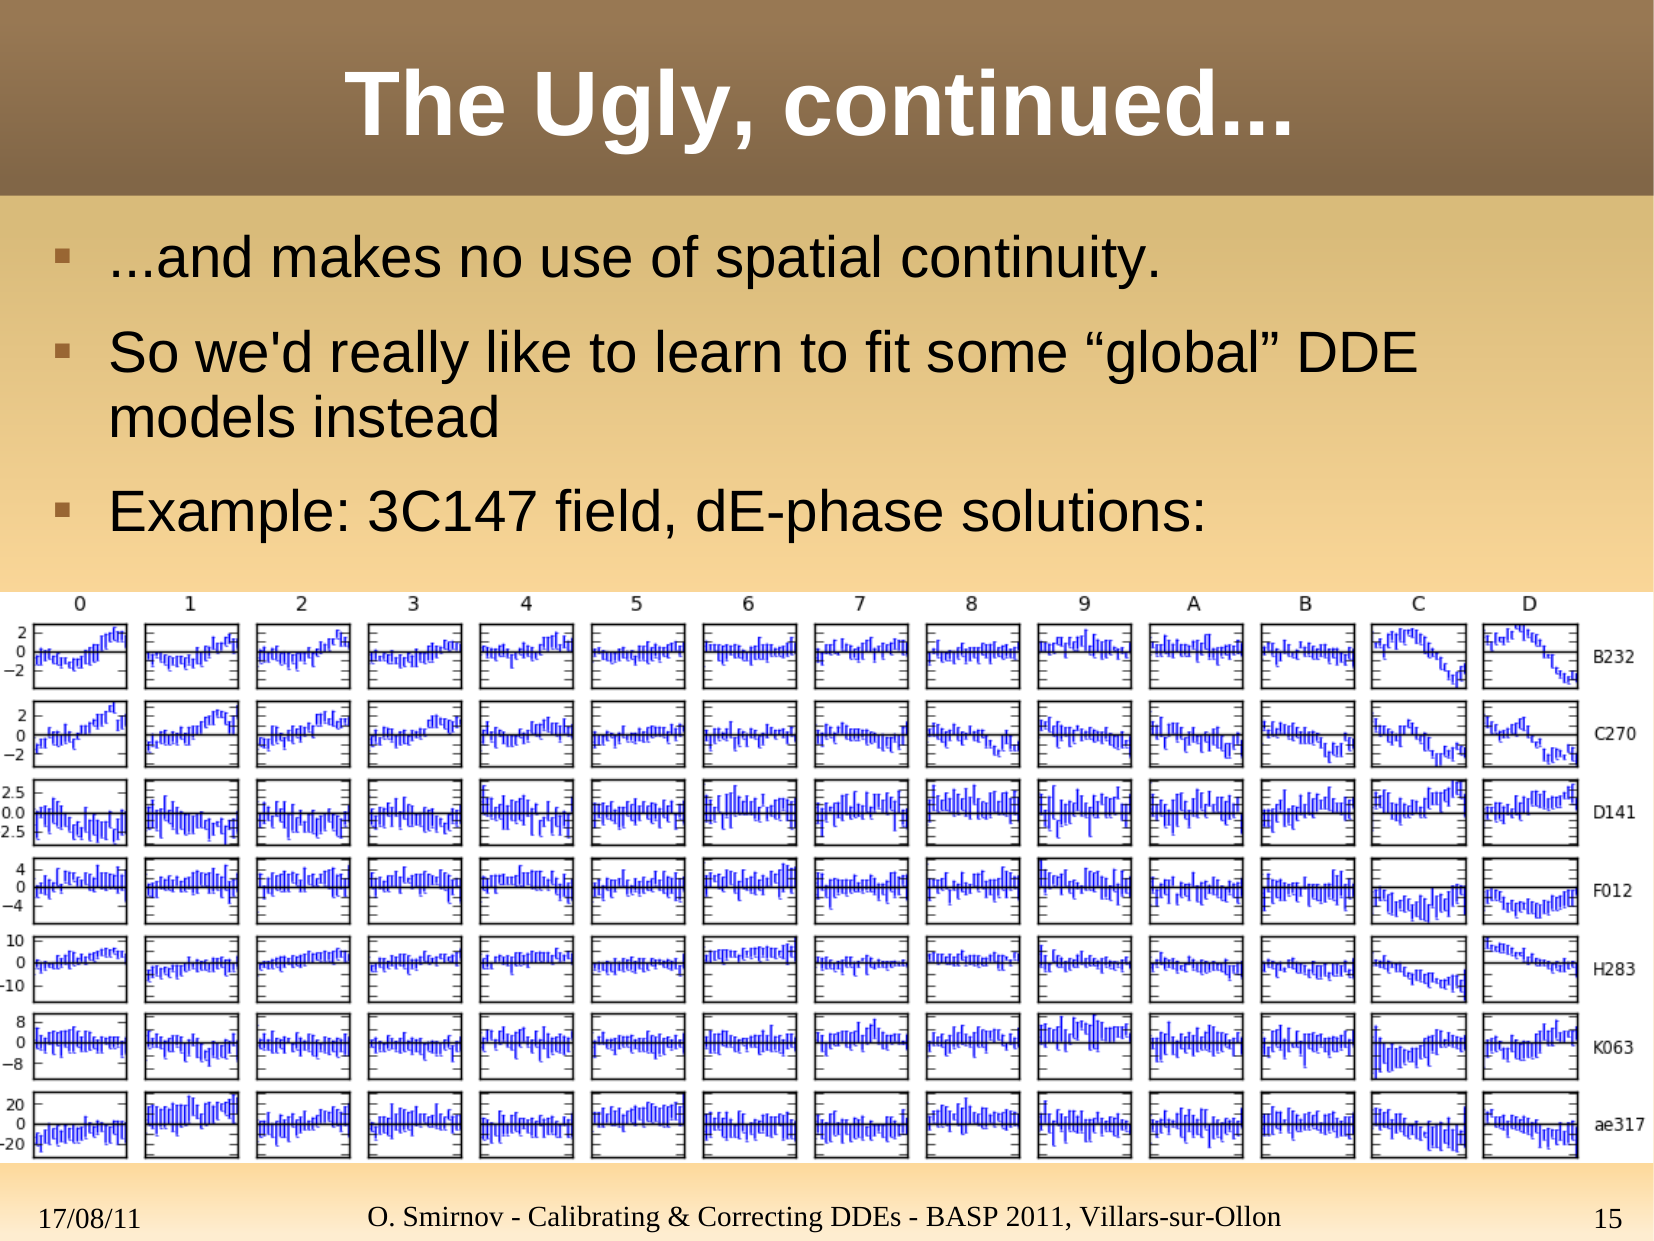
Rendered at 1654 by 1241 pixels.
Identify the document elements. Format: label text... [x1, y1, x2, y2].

list ...and makes no use of spatial continuity. So we'd really like to learn to fit some “global” DDE models instead Example: 3C147 field, dE-phase solutions: [37, 225, 1613, 592]
picture [0, 0, 1654, 1241]
title The Ugly, continued... [76, 7, 1565, 200]
